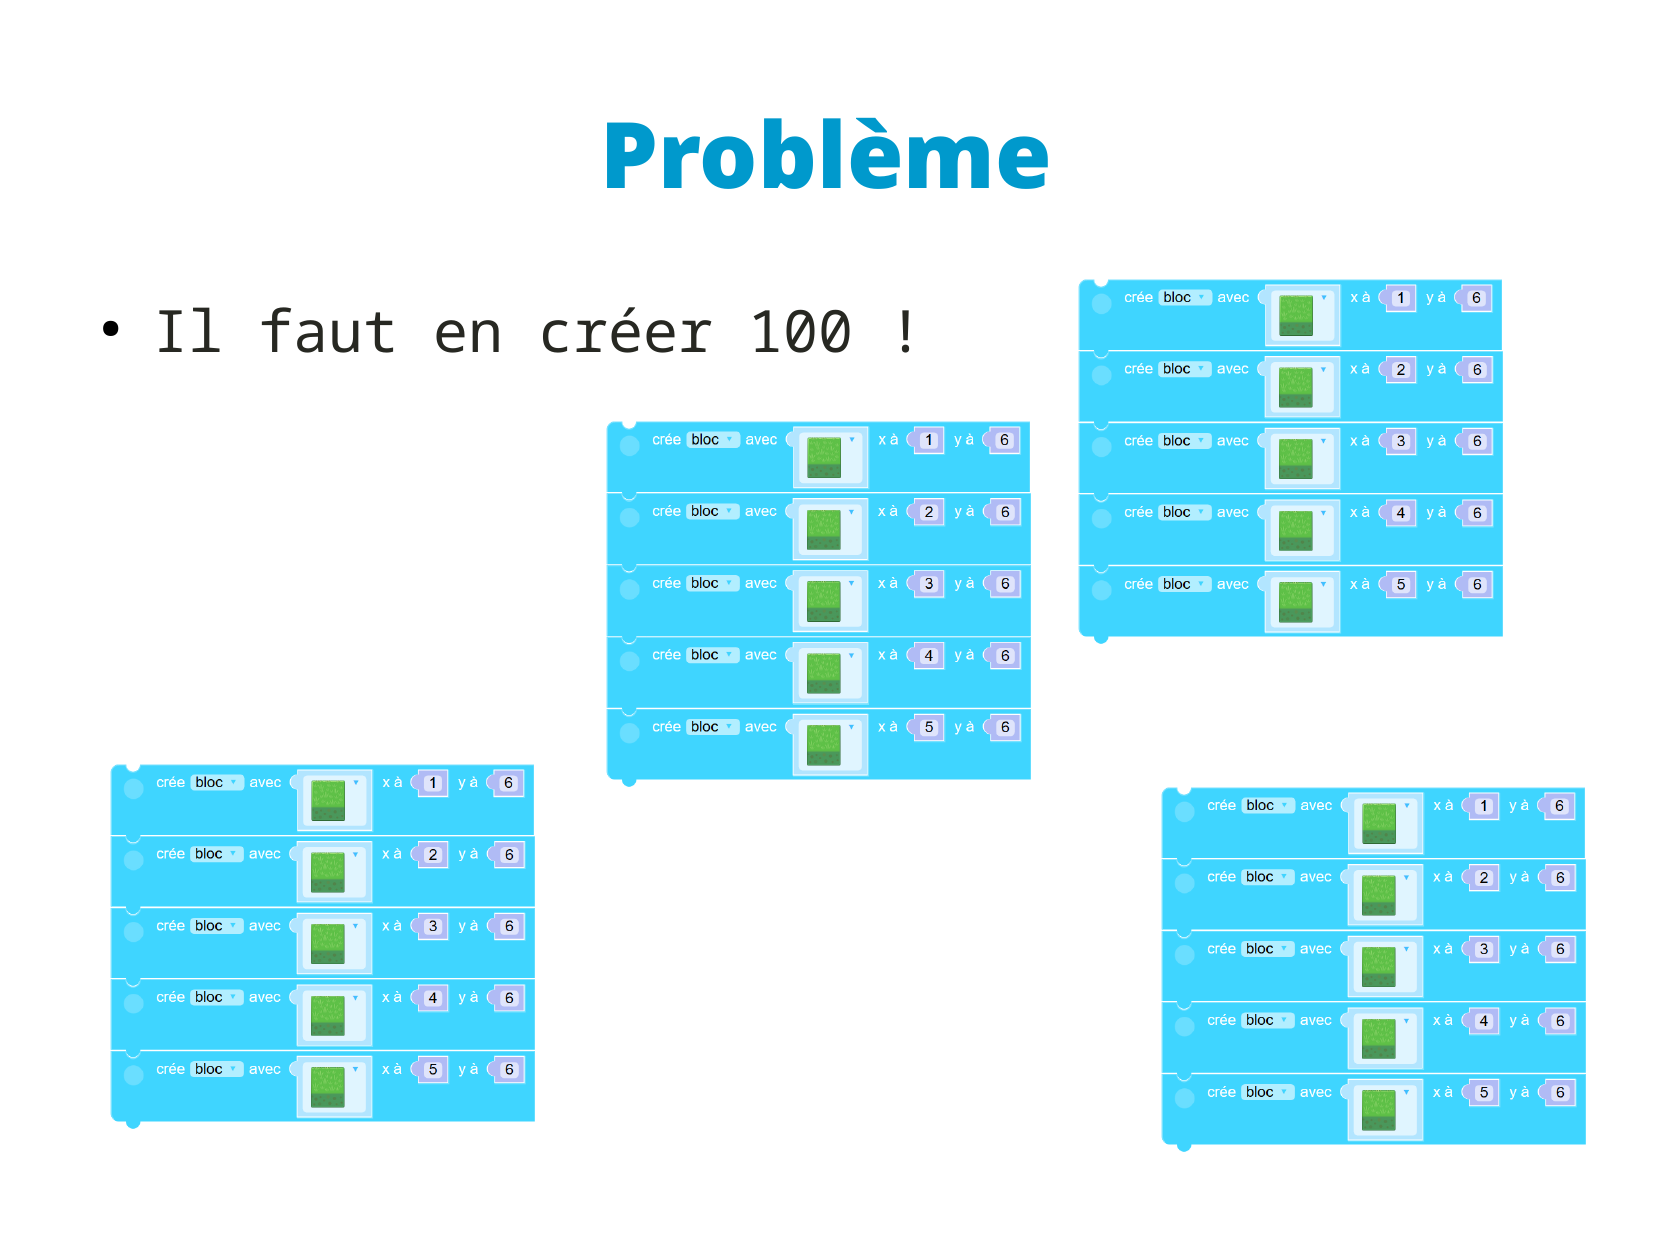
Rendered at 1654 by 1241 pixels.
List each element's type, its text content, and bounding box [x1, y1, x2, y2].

picture [1157, 779, 1595, 1157]
picture [1074, 271, 1512, 649]
list Il faut en créer 100 ! [82, 290, 1571, 1010]
title Problème [82, 49, 1571, 257]
picture [106, 756, 544, 1134]
picture [602, 413, 1040, 792]
